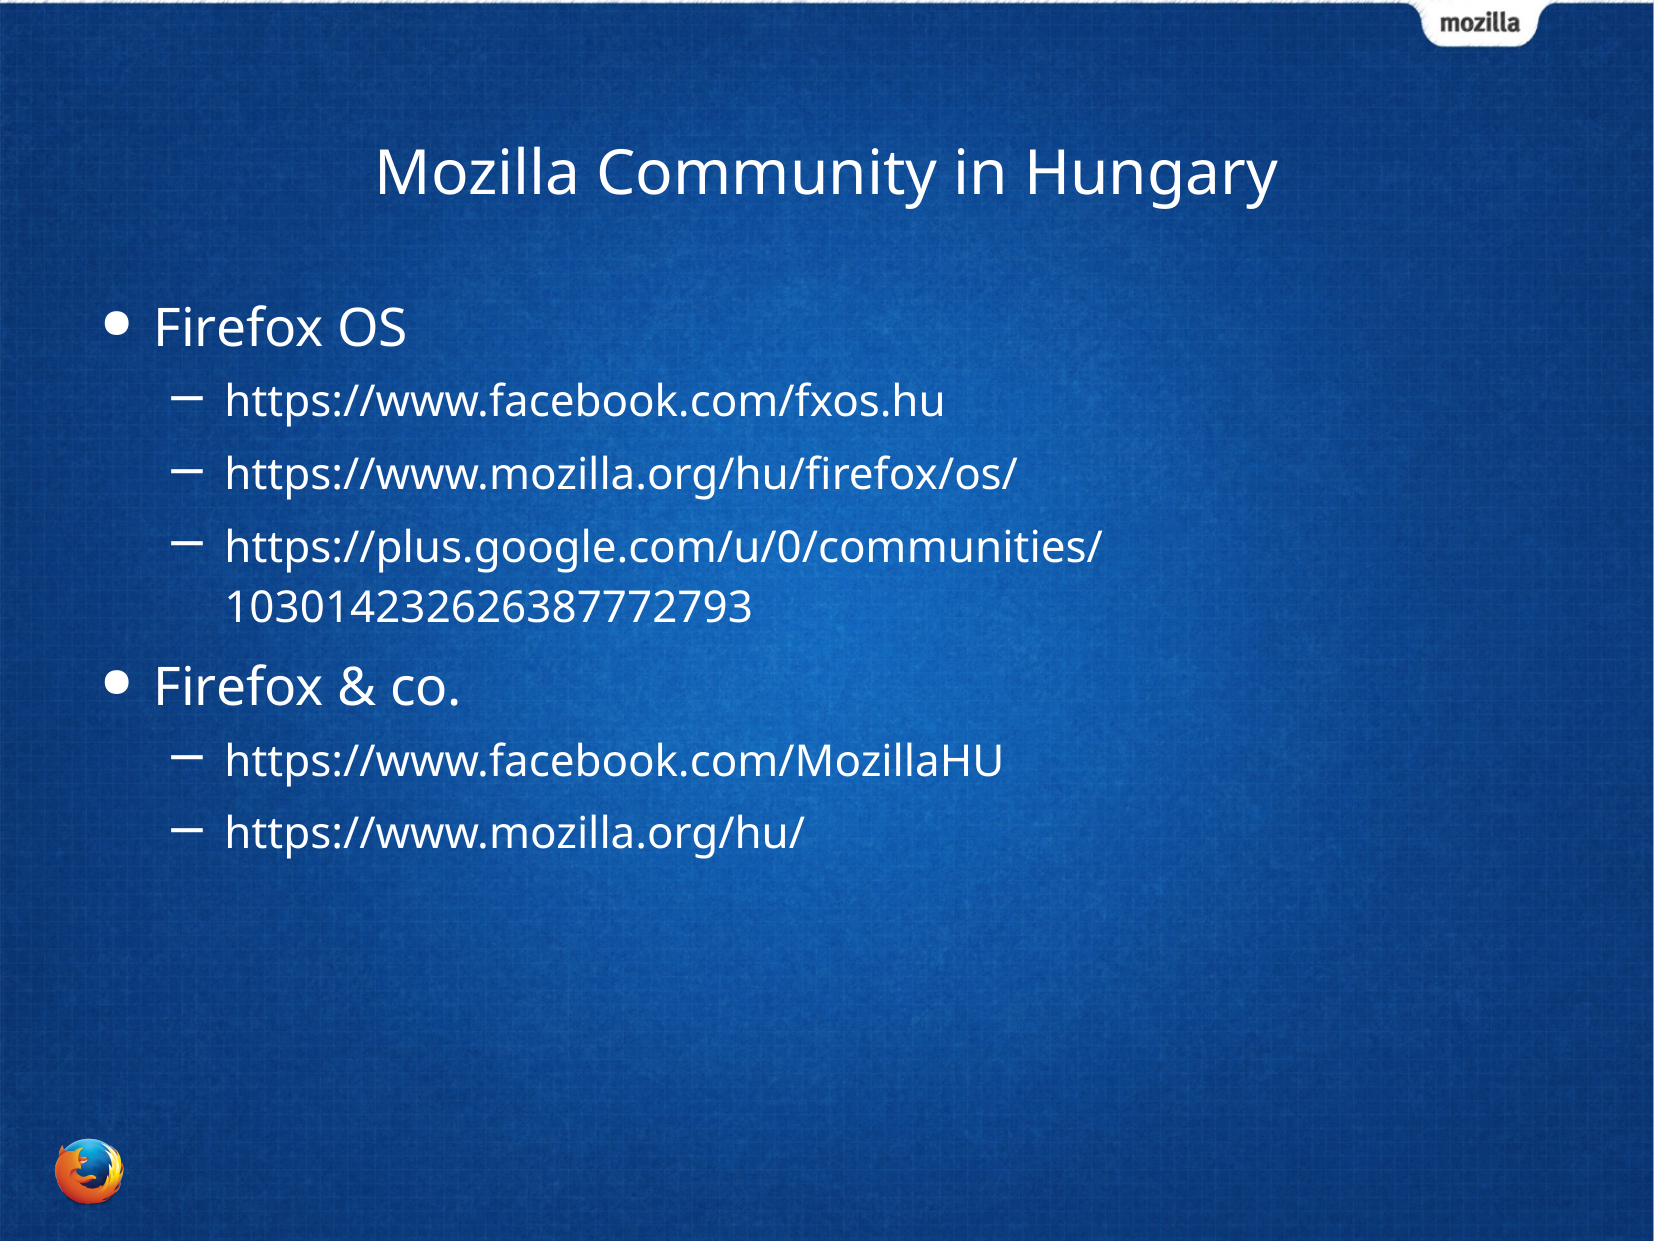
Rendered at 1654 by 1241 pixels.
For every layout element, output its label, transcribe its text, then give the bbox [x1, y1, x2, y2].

picture [0, 0, 1654, 1241]
list Firefox OS https://www.facebook.com/fxos.hu https://www.mozilla.org/hu/firefox/os/ https://plus.google.com/u/0/communities/103014232626387772793 Firefox & co. https://www.facebook.com/MozillaHU https://www.mozilla.org/hu/ [82, 289, 1571, 1108]
title Mozilla Community in Hungary [82, 49, 1571, 257]
